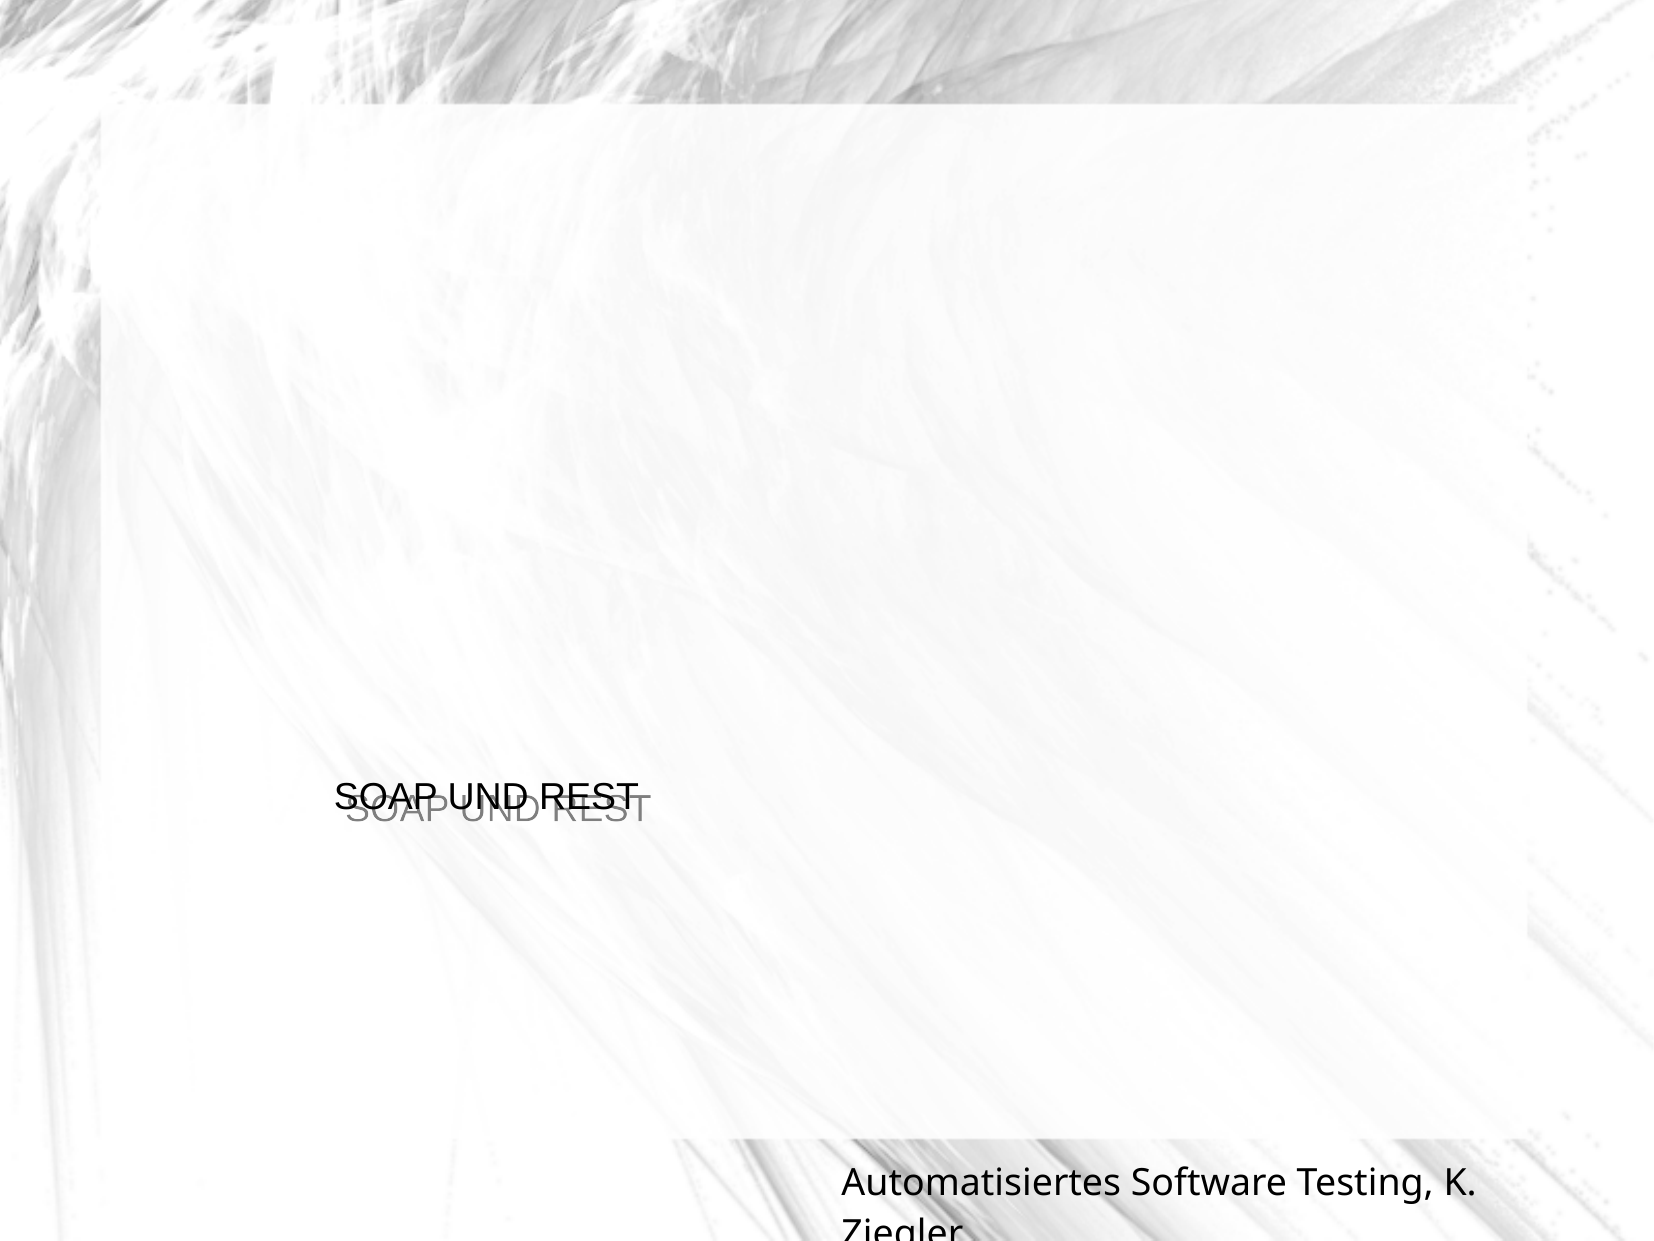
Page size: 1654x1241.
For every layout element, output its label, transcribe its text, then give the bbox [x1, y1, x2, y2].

picture [932, 1228, 942, 1234]
picture [878, 1228, 888, 1234]
text_box Automatisiertes Software Testing, K. Ziegler [826, 1147, 1618, 1210]
text_box SOAP UND REST [318, 767, 655, 825]
picture [0, 0, 1654, 1241]
picture [898, 1228, 910, 1241]
